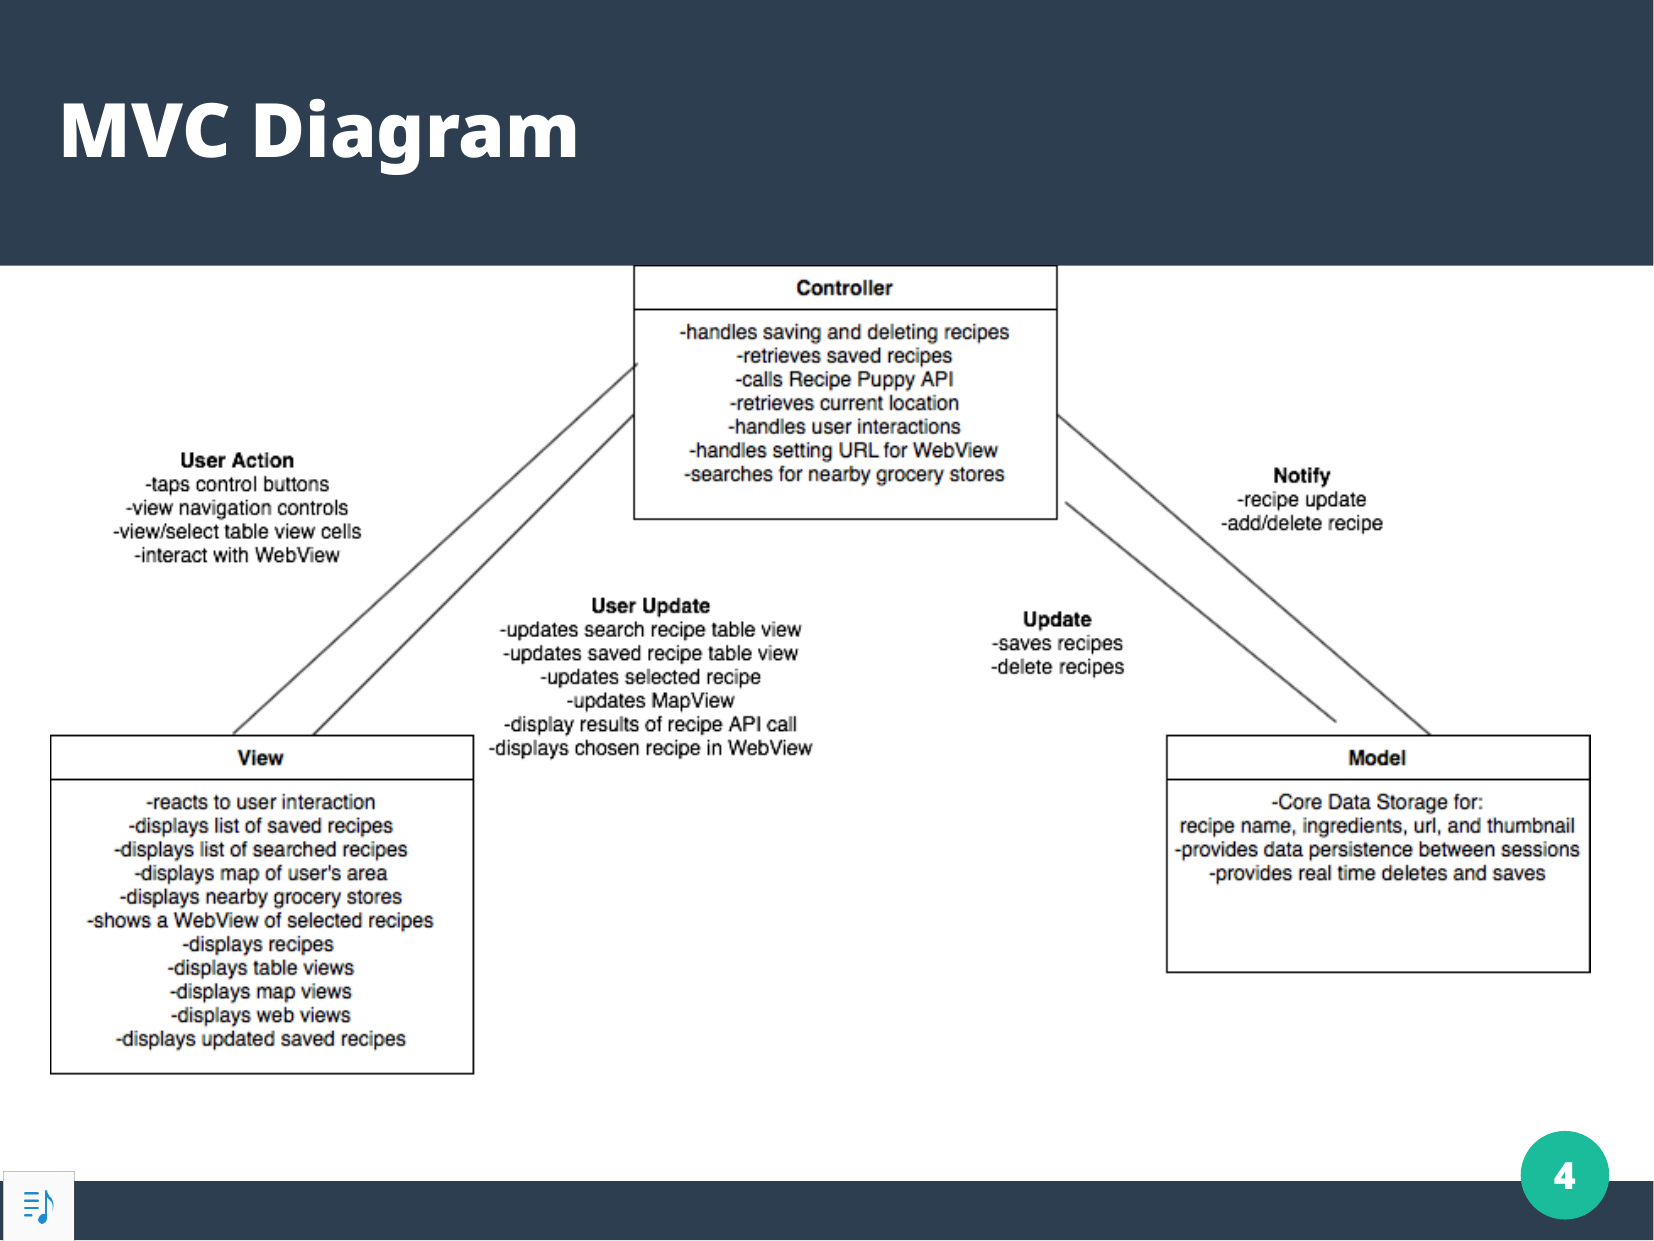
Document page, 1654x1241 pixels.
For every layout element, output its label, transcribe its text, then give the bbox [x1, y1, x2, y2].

picture [50, 265, 1591, 1081]
text_box [2, 1170, 76, 1241]
title MVC Diagram [59, 49, 1595, 207]
